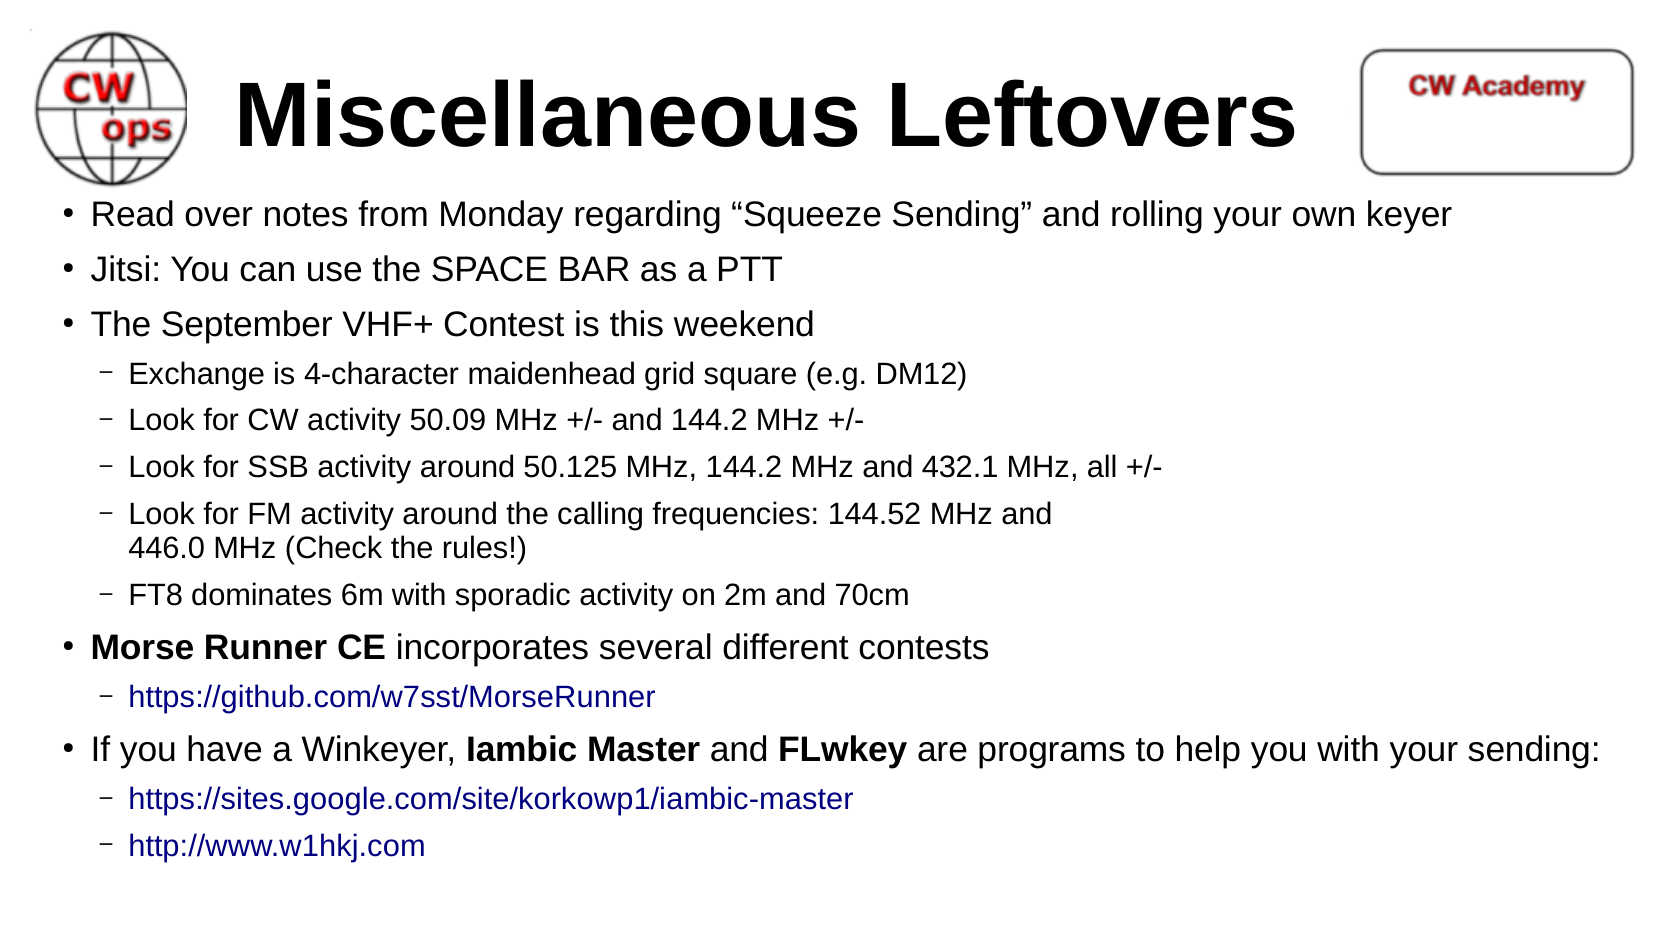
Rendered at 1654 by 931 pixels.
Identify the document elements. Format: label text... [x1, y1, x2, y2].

list Read over notes from Monday regarding “Squeeze Sending” and rolling your own keyer Jitsi: You can use the SPACE BAR as a PTT The September VHF+ Contest is this weekend Exchange is 4-character maidenhead grid square (e.g. DM12) Look for CW activity 50.09 MHz +/- and 144.2 MHz +/- Look for SSB activity around 50.125 MHz, 144.2 MHz and 432.1 MHz, all +/- Look for FM activity around the calling frequencies: 144.52 MHz and 446.0 MHz (Check the rules!) FT8 dominates 6m with sporadic activity on 2m and 70cm Morse Runner CE incorporates several different contests https://github.com/w7sst/MorseRunner If you have a Winkeyer, Iambic Master and FLwkey are programs to help you with your sending: https://sites.google.com/site/korkowp1/iambic-master http://www.w1hkj.com [53, 193, 1606, 916]
picture [30, 29, 187, 37]
title Miscellaneous Leftovers [23, 37, 1512, 193]
picture [1512, 37, 1640, 186]
